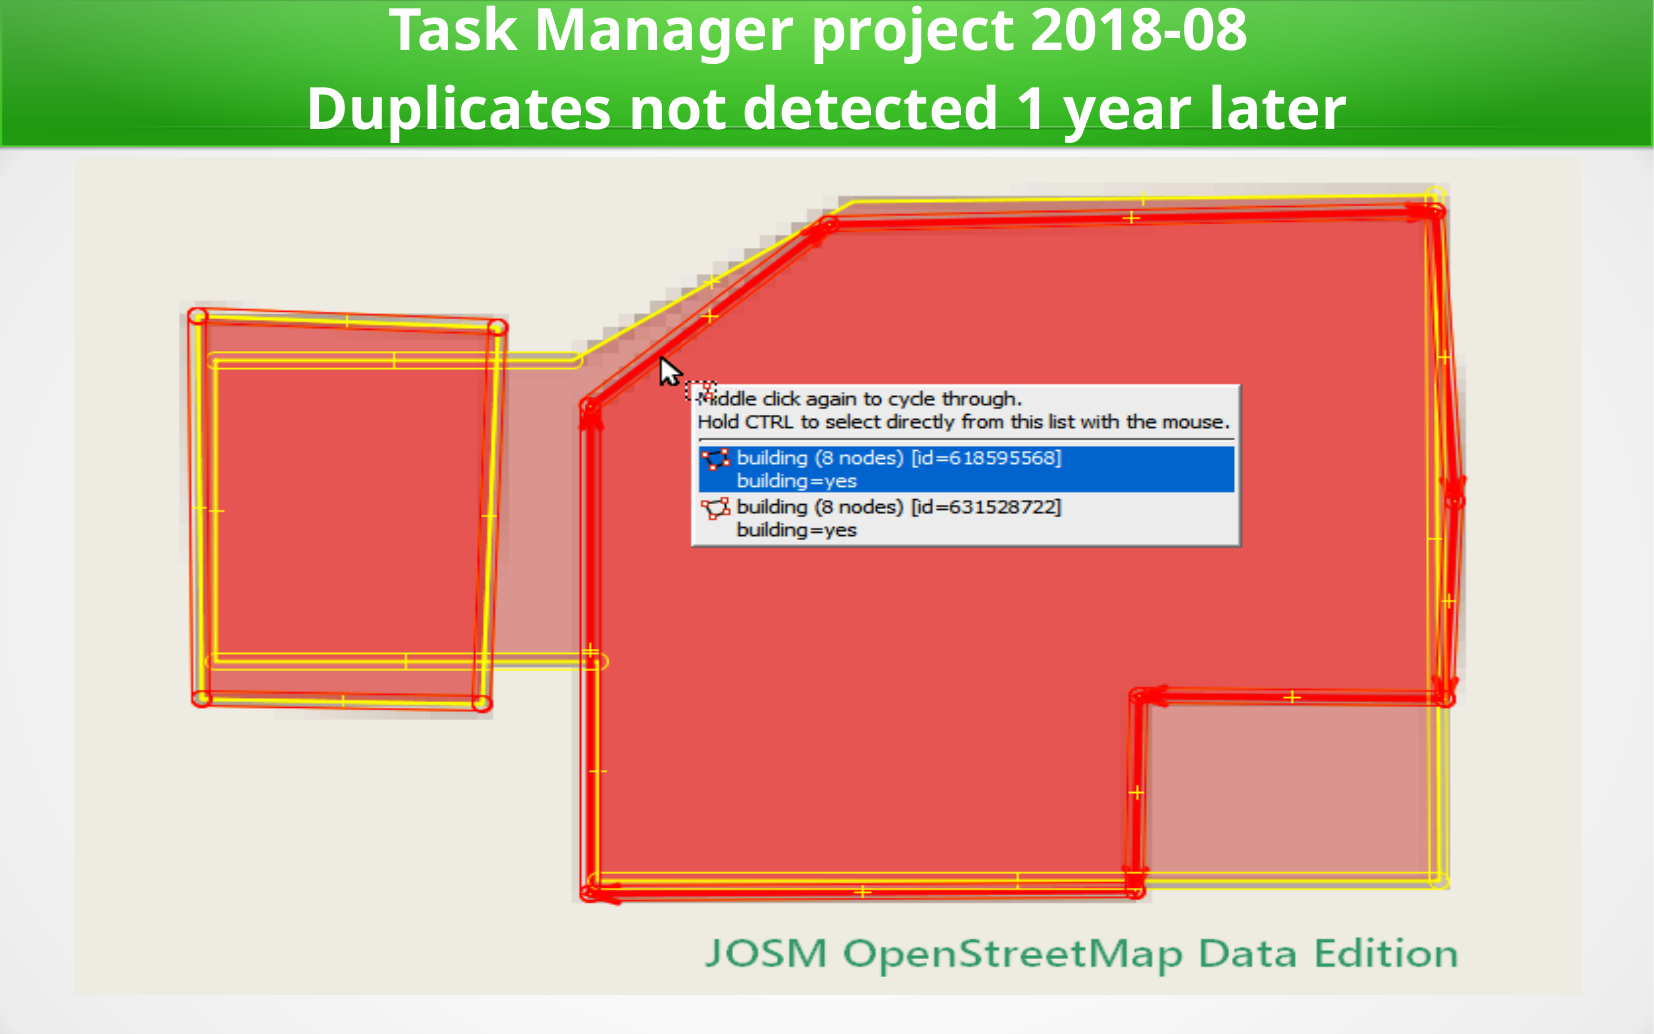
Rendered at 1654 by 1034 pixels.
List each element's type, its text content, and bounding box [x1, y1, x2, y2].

title Task Manager project 2018-08 Duplicates not detected 1 year later [0, 0, 1654, 158]
picture [0, 157, 1654, 1034]
